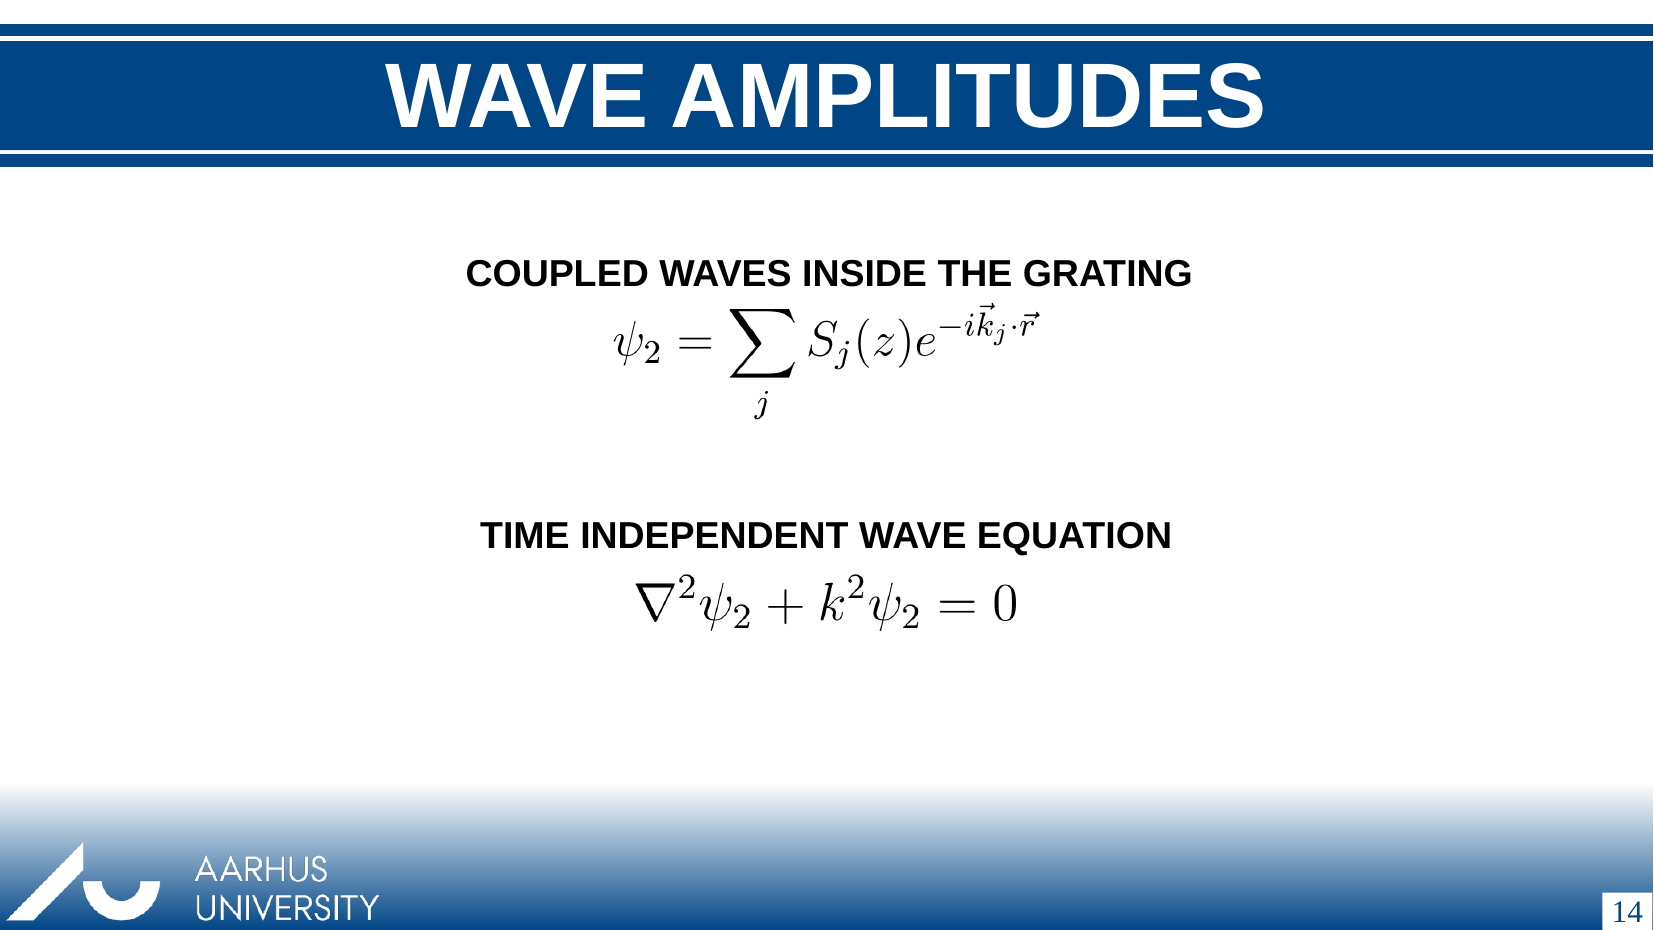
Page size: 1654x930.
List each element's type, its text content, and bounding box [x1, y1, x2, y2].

text_box TIME INDEPENDENT WAVE EQUATION [465, 507, 1188, 565]
title WAVE AMPLITUDES [0, 41, 1653, 151]
text_box COUPLED WAVES INSIDE THE GRATING [450, 244, 1209, 302]
picture [620, 564, 1032, 644]
picture [5, 841, 414, 928]
picture [593, 302, 1059, 428]
